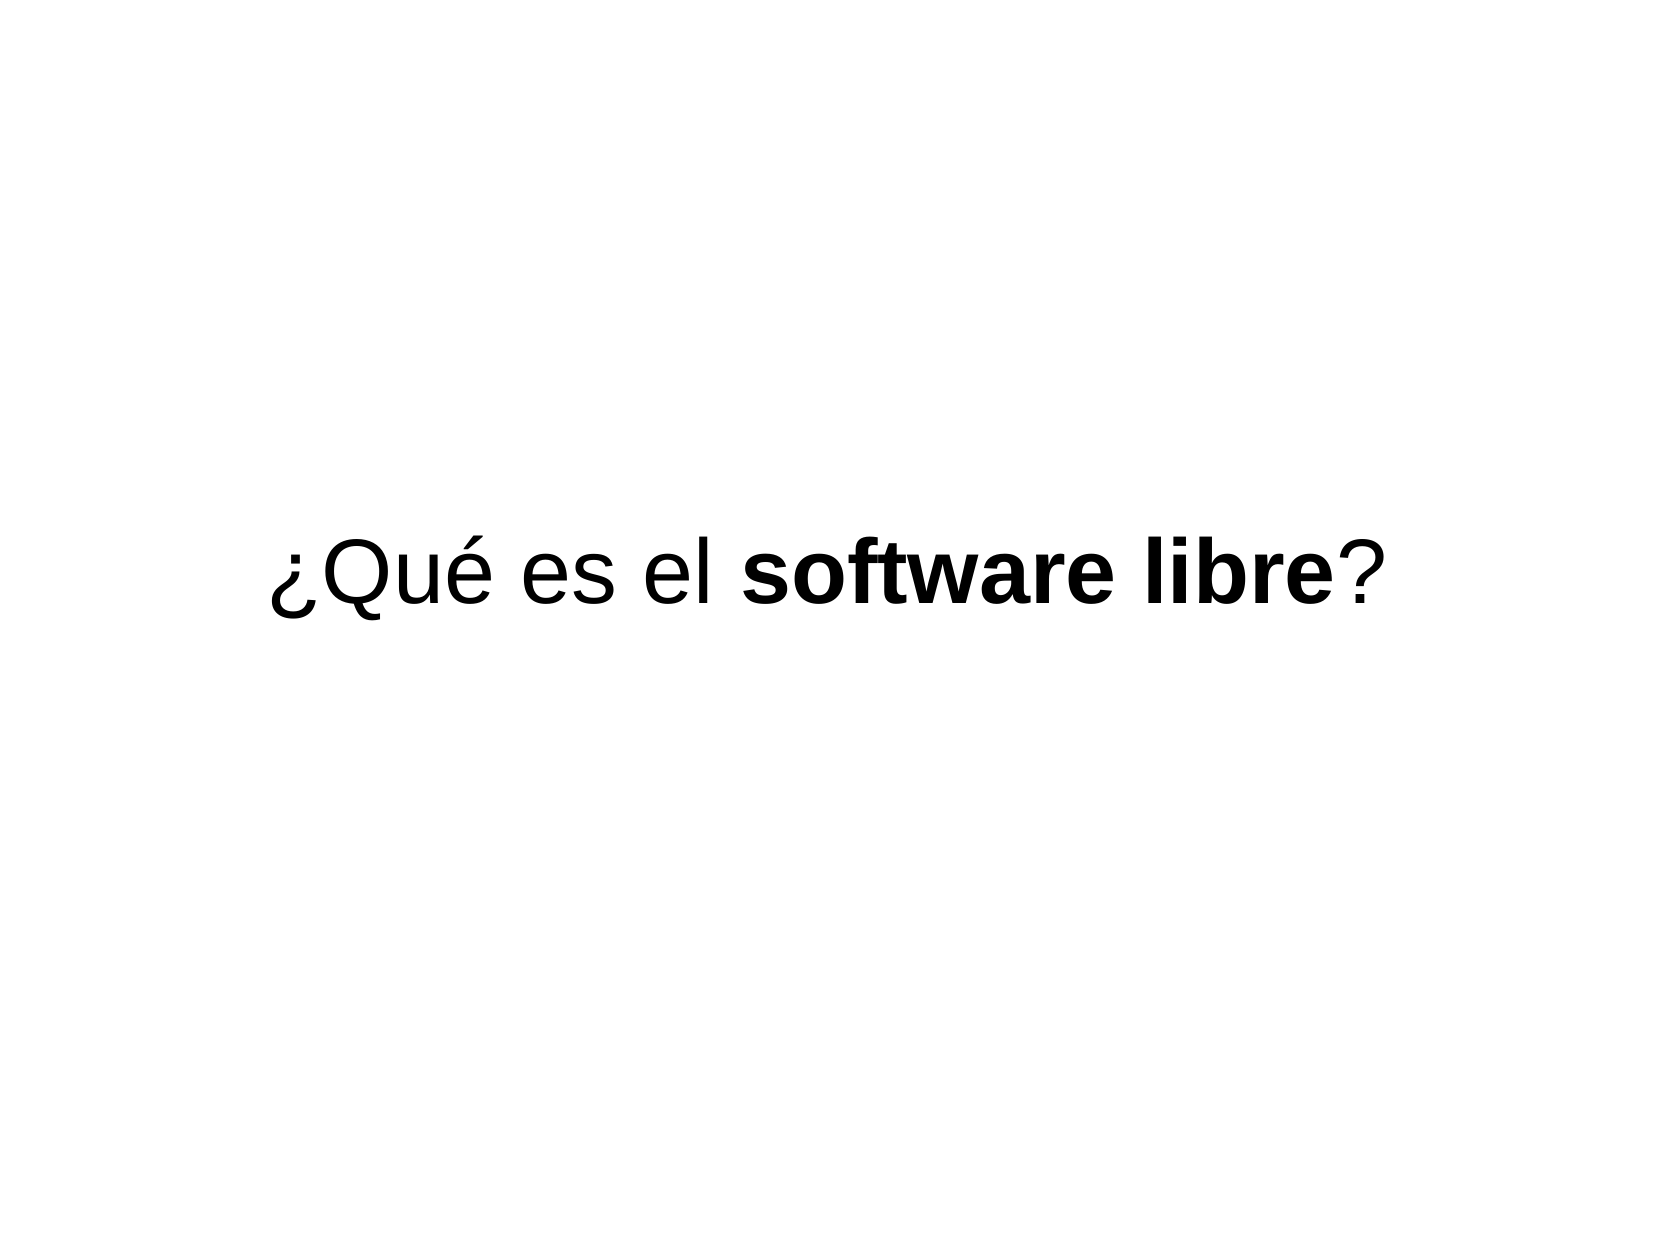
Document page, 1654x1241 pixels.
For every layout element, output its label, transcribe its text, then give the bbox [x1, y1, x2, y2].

title ¿Qué es el software libre? [82, 468, 1571, 676]
